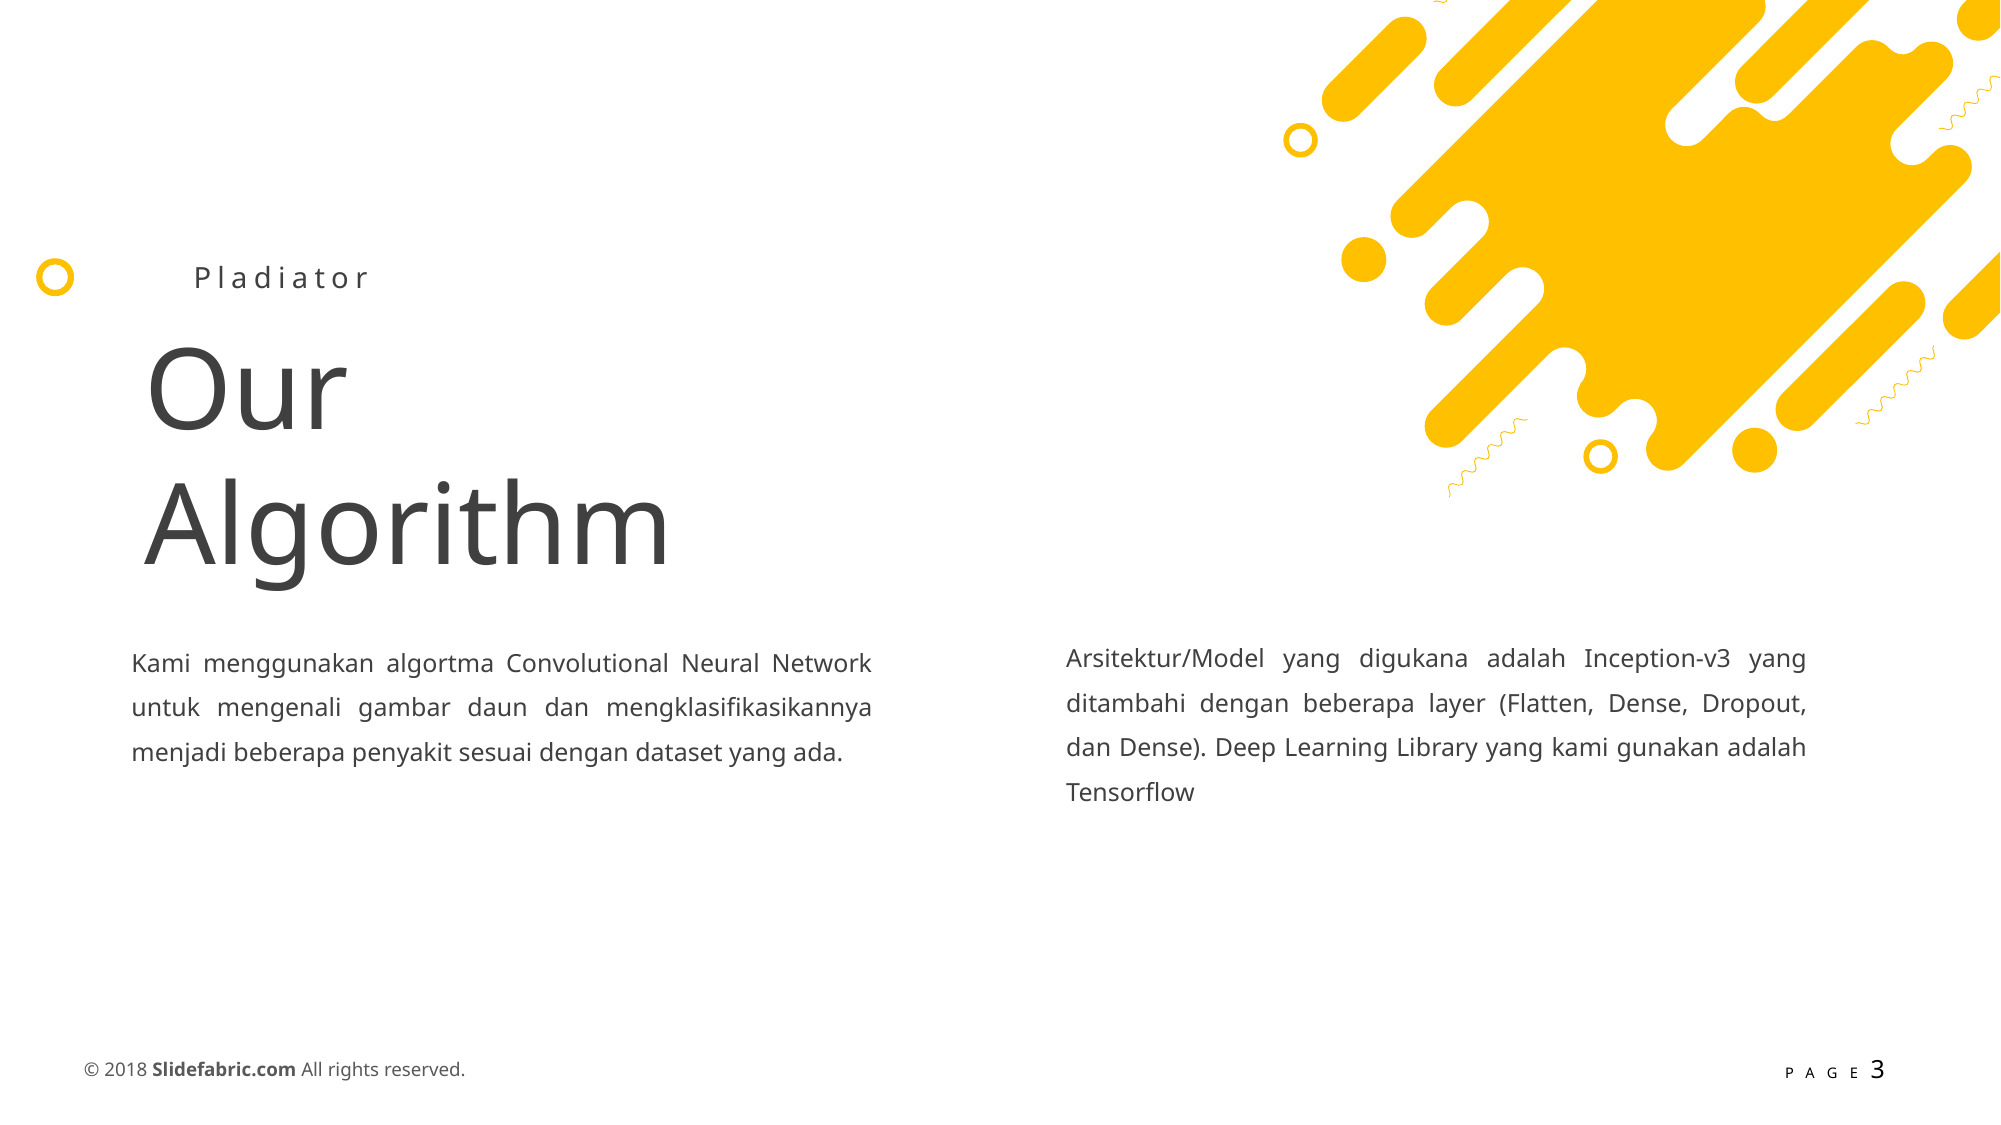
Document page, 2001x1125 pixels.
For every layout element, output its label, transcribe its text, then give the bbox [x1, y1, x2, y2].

text_box Pladiator [178, 251, 383, 302]
text_box Our Algorithm [130, 309, 689, 595]
text_box [36, 258, 75, 297]
text_box Arsitektur/Model yang digukana adalah Inception-v3 yang ditambahi dengan beberapa layer (Flatten, Dense, Dropout, dan Dense). Deep Learning Library yang kami gunakan adalah Tensorflow [1051, 619, 1823, 815]
text_box Kami menggunakan algortma Convolutional Neural Network untuk mengenali gambar daun dan mengklasifikasikannya menjadi beberapa penyakit sesuai dengan dataset yang ada. [116, 624, 888, 775]
